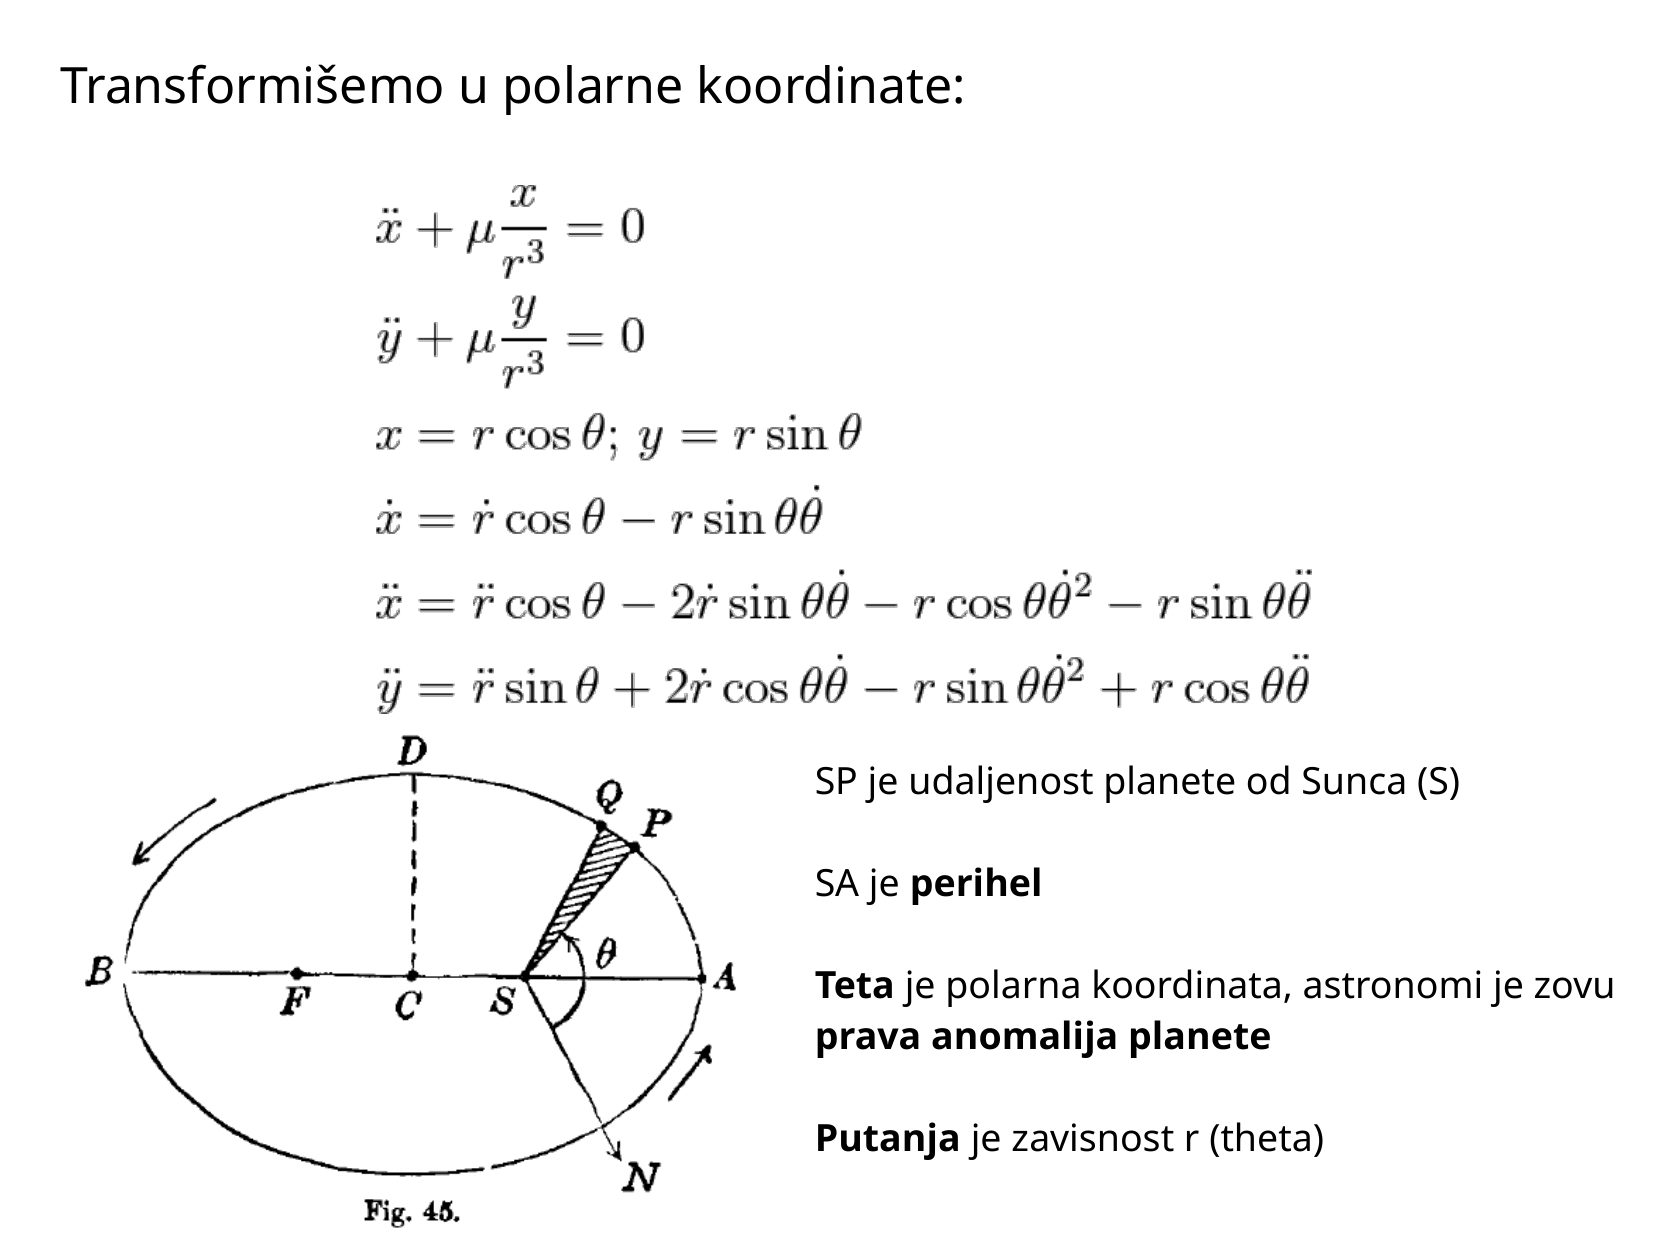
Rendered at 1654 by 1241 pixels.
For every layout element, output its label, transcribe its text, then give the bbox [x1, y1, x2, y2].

picture [375, 185, 1312, 714]
picture [36, 717, 808, 1240]
text_box SP je udaljenost planete od Sunca (S) SA je perihel Teta je polarna koordinata, astronomi je zovu prava anomalija planete Putanja je zavisnost r (theta) [800, 746, 1640, 1207]
title Transformišemo u polarne koordinate: [59, 17, 1648, 150]
